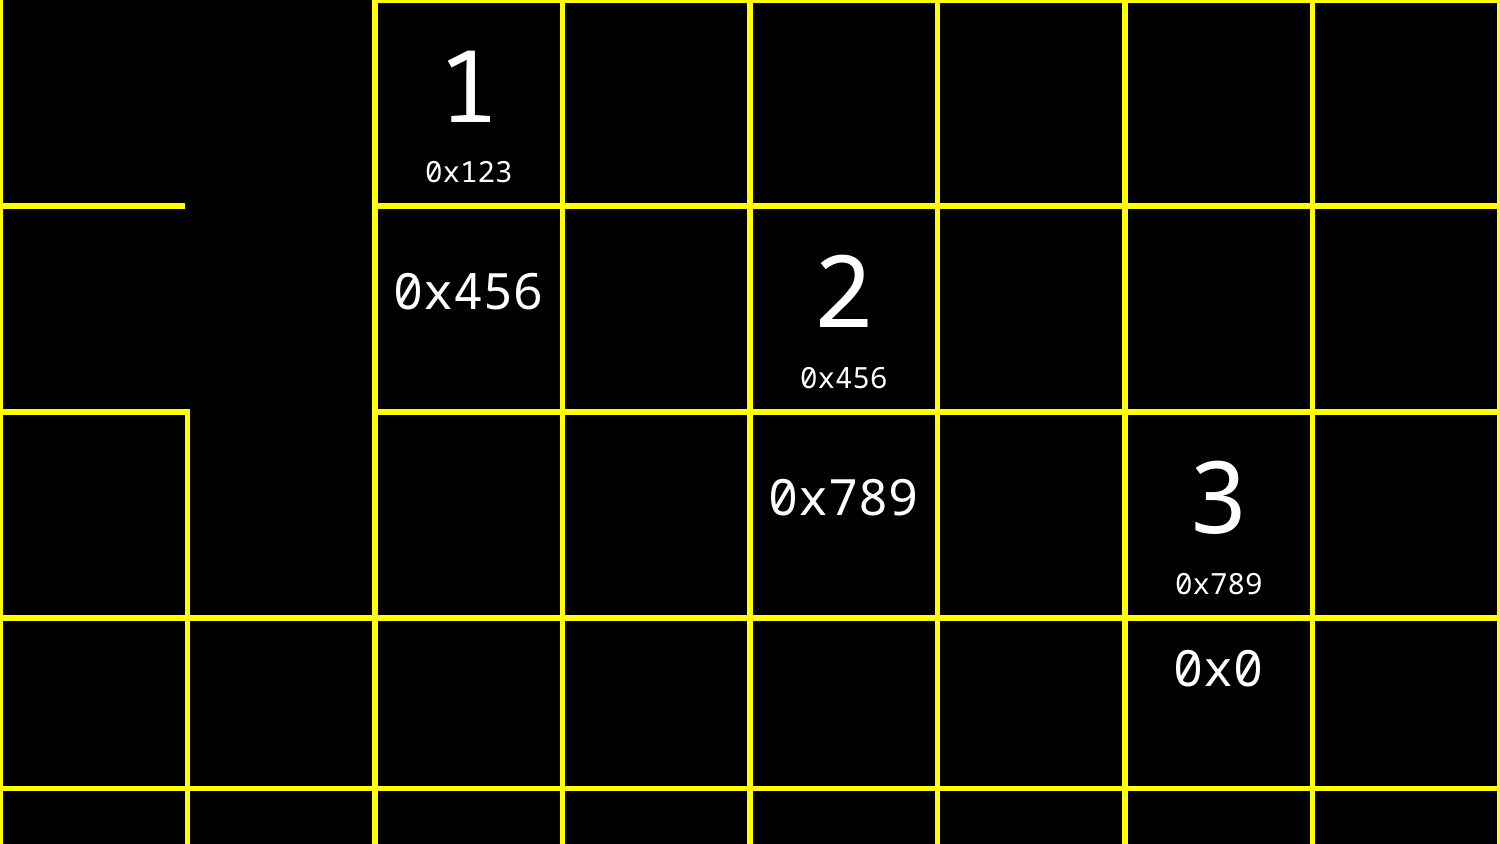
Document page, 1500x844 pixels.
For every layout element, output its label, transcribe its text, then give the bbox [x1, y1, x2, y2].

table_cell [940, 209, 1122, 409]
table_header [3, 3, 185, 203]
table_cell [940, 791, 1122, 844]
table_cell [190, 621, 372, 786]
table_cell [565, 791, 747, 844]
table_header [565, 3, 747, 203]
table_cell [190, 209, 372, 409]
table_cell [565, 209, 747, 409]
table_cell [1315, 621, 1497, 786]
table_cell 0x456 [378, 209, 560, 409]
table_header [190, 3, 372, 203]
table_cell [3, 209, 185, 409]
table_cell 2 0x456 [753, 209, 935, 409]
table_cell [190, 791, 372, 844]
table_cell [3, 415, 185, 615]
table_cell [1315, 209, 1497, 409]
table_cell [378, 621, 560, 786]
table_cell [940, 621, 1122, 786]
table_cell [1315, 791, 1497, 844]
table_cell [565, 621, 747, 786]
table_cell [378, 791, 560, 844]
table_header [1315, 3, 1497, 203]
table_cell [1128, 791, 1310, 844]
table_header [940, 3, 1122, 203]
table_cell 0x0 [1128, 621, 1310, 786]
table_cell [753, 791, 935, 844]
table_cell [3, 791, 185, 844]
table_header [1128, 3, 1310, 203]
table_cell [565, 415, 747, 615]
table_cell 3 0x789 [1128, 415, 1310, 615]
table_cell [1128, 209, 1310, 409]
table_cell 0x789 [753, 415, 935, 615]
table_cell [190, 415, 372, 615]
table_cell [378, 415, 560, 615]
table_cell [753, 621, 935, 786]
table_header 1 0x123 [378, 3, 560, 203]
table_cell [3, 621, 185, 786]
table_cell [1315, 415, 1497, 615]
table_header [753, 3, 935, 203]
table_cell [940, 415, 1122, 615]
